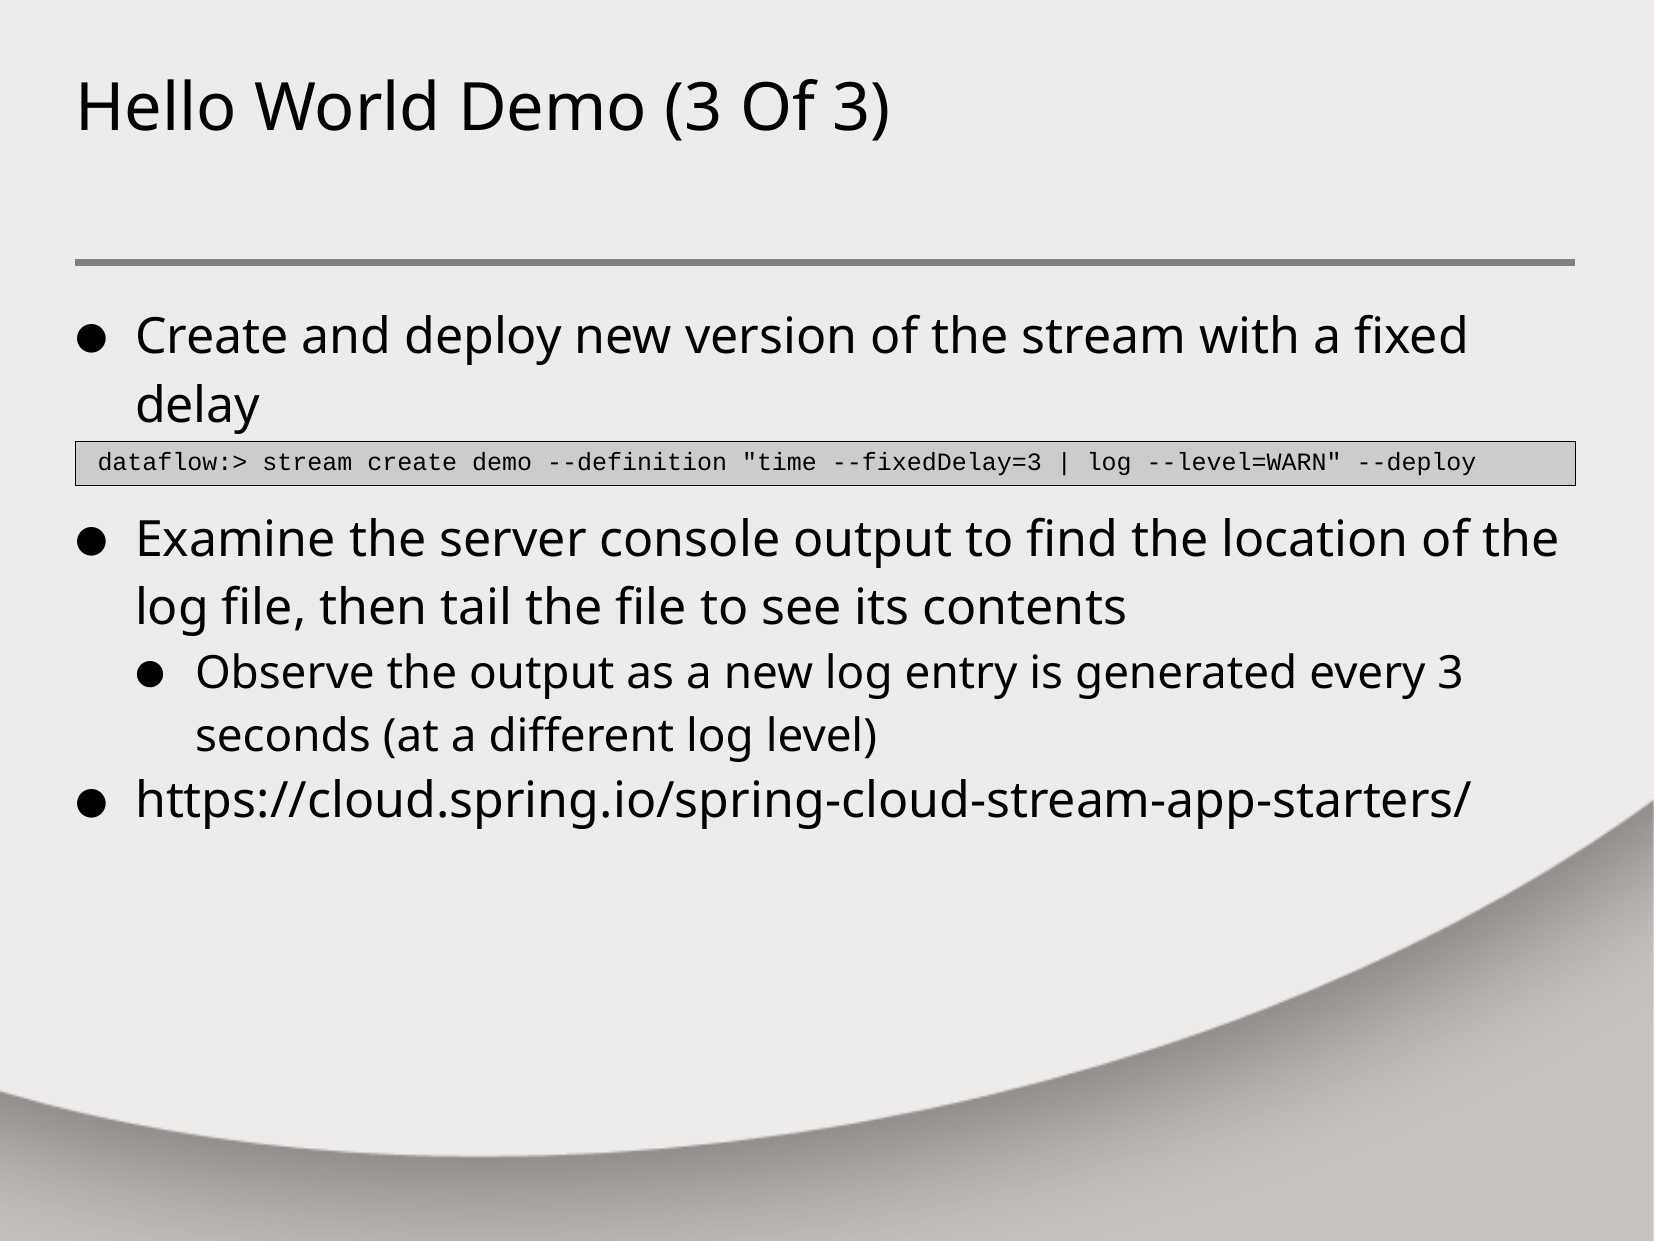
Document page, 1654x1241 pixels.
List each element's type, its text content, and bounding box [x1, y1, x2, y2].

picture [0, 0, 1654, 1241]
list Create and deploy new version of the stream with a fixed delay Examine the server console output to find the location of the log file, then tail the file to see its contents Observe the output as a new log entry is generated every 3 seconds (at a different log level) https://cloud.spring.io/spring-cloud-stream-app-starters/ [75, 300, 1576, 441]
title Hello World Demo (3 Of 3) [75, 75, 1576, 226]
list Create and deploy new version of the stream with a fixed delay Examine the server console output to find the location of the log file, then tail the file to see its contents Observe the output as a new log entry is generated every 3 seconds (at a different log level) https://cloud.spring.io/spring-cloud-stream-app-starters/ [75, 486, 1576, 1163]
text_box dataflow:> stream create demo --definition "time --fixedDelay=3 | log --level=WARN" --deploy [75, 441, 1576, 486]
